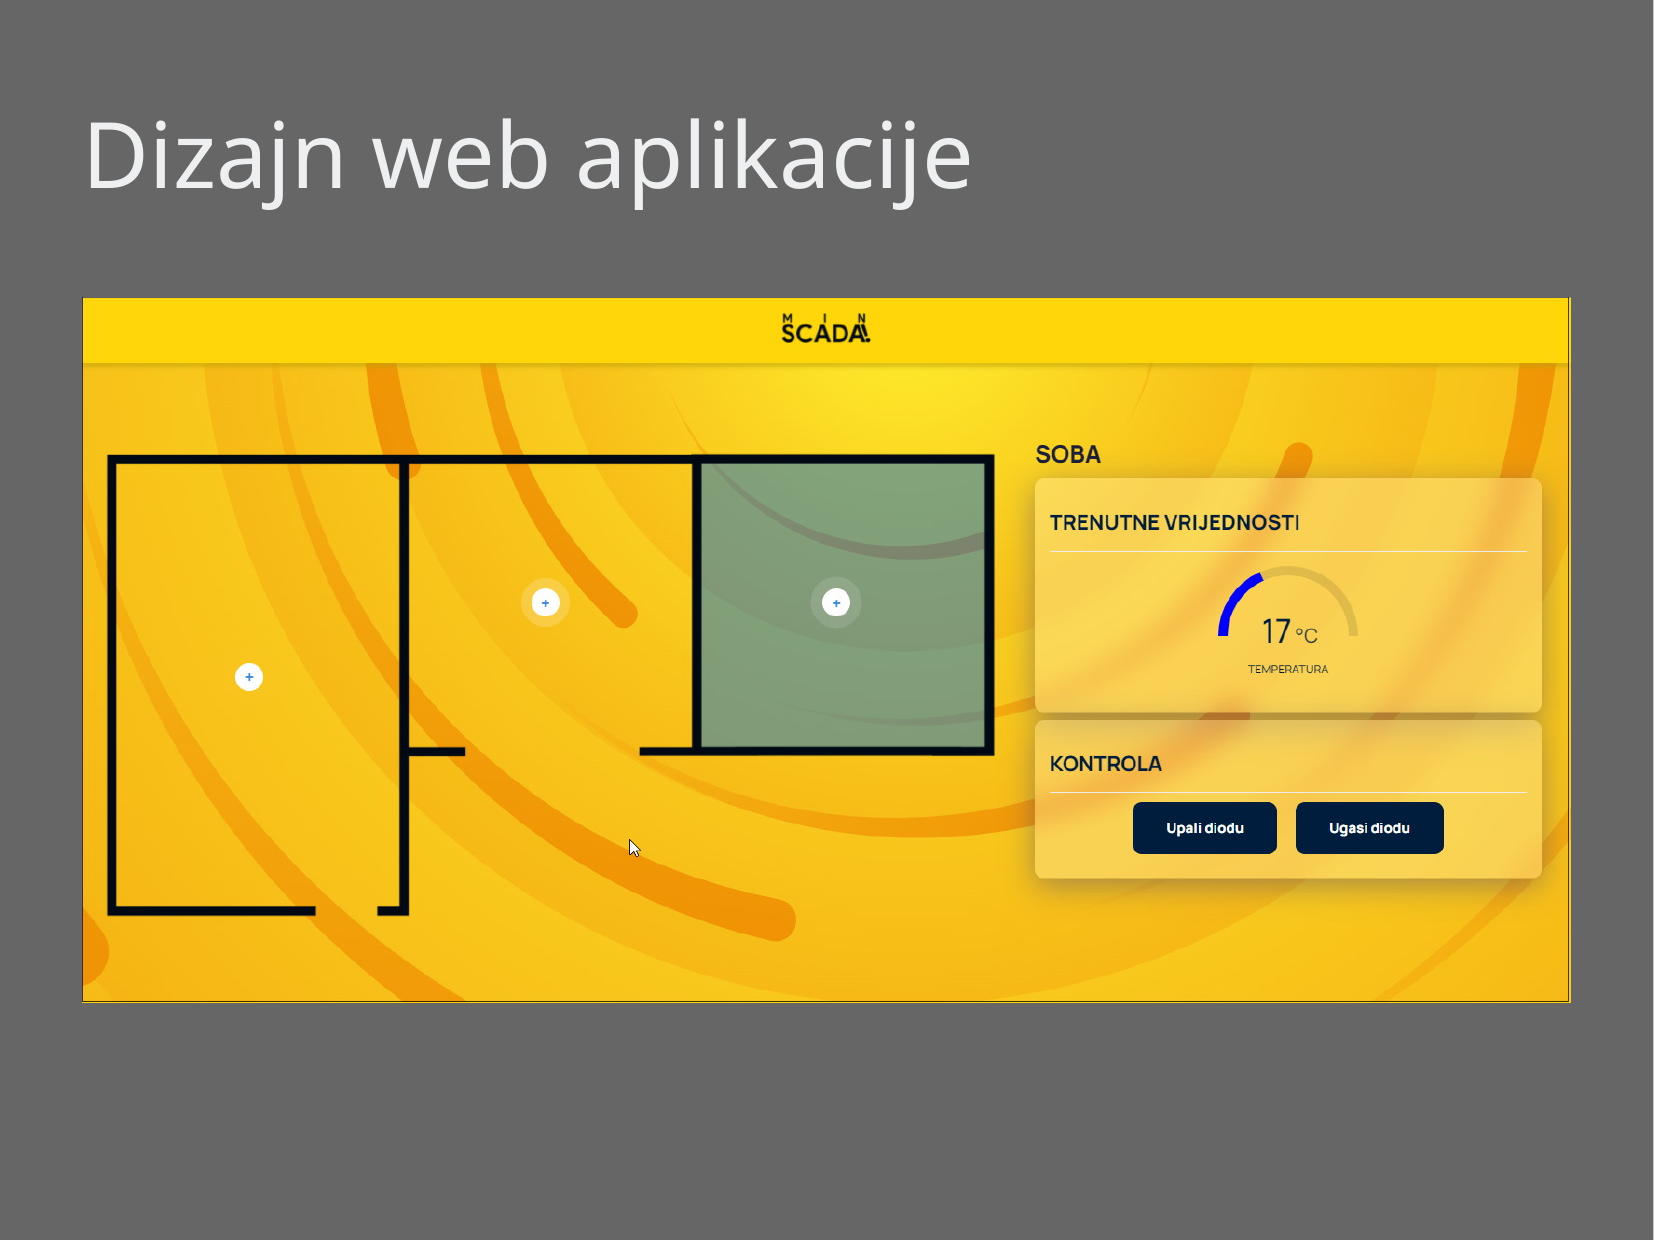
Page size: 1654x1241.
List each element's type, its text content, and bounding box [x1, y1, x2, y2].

title Dizajn web aplikacije [82, 49, 1571, 257]
picture [82, 297, 1571, 1003]
